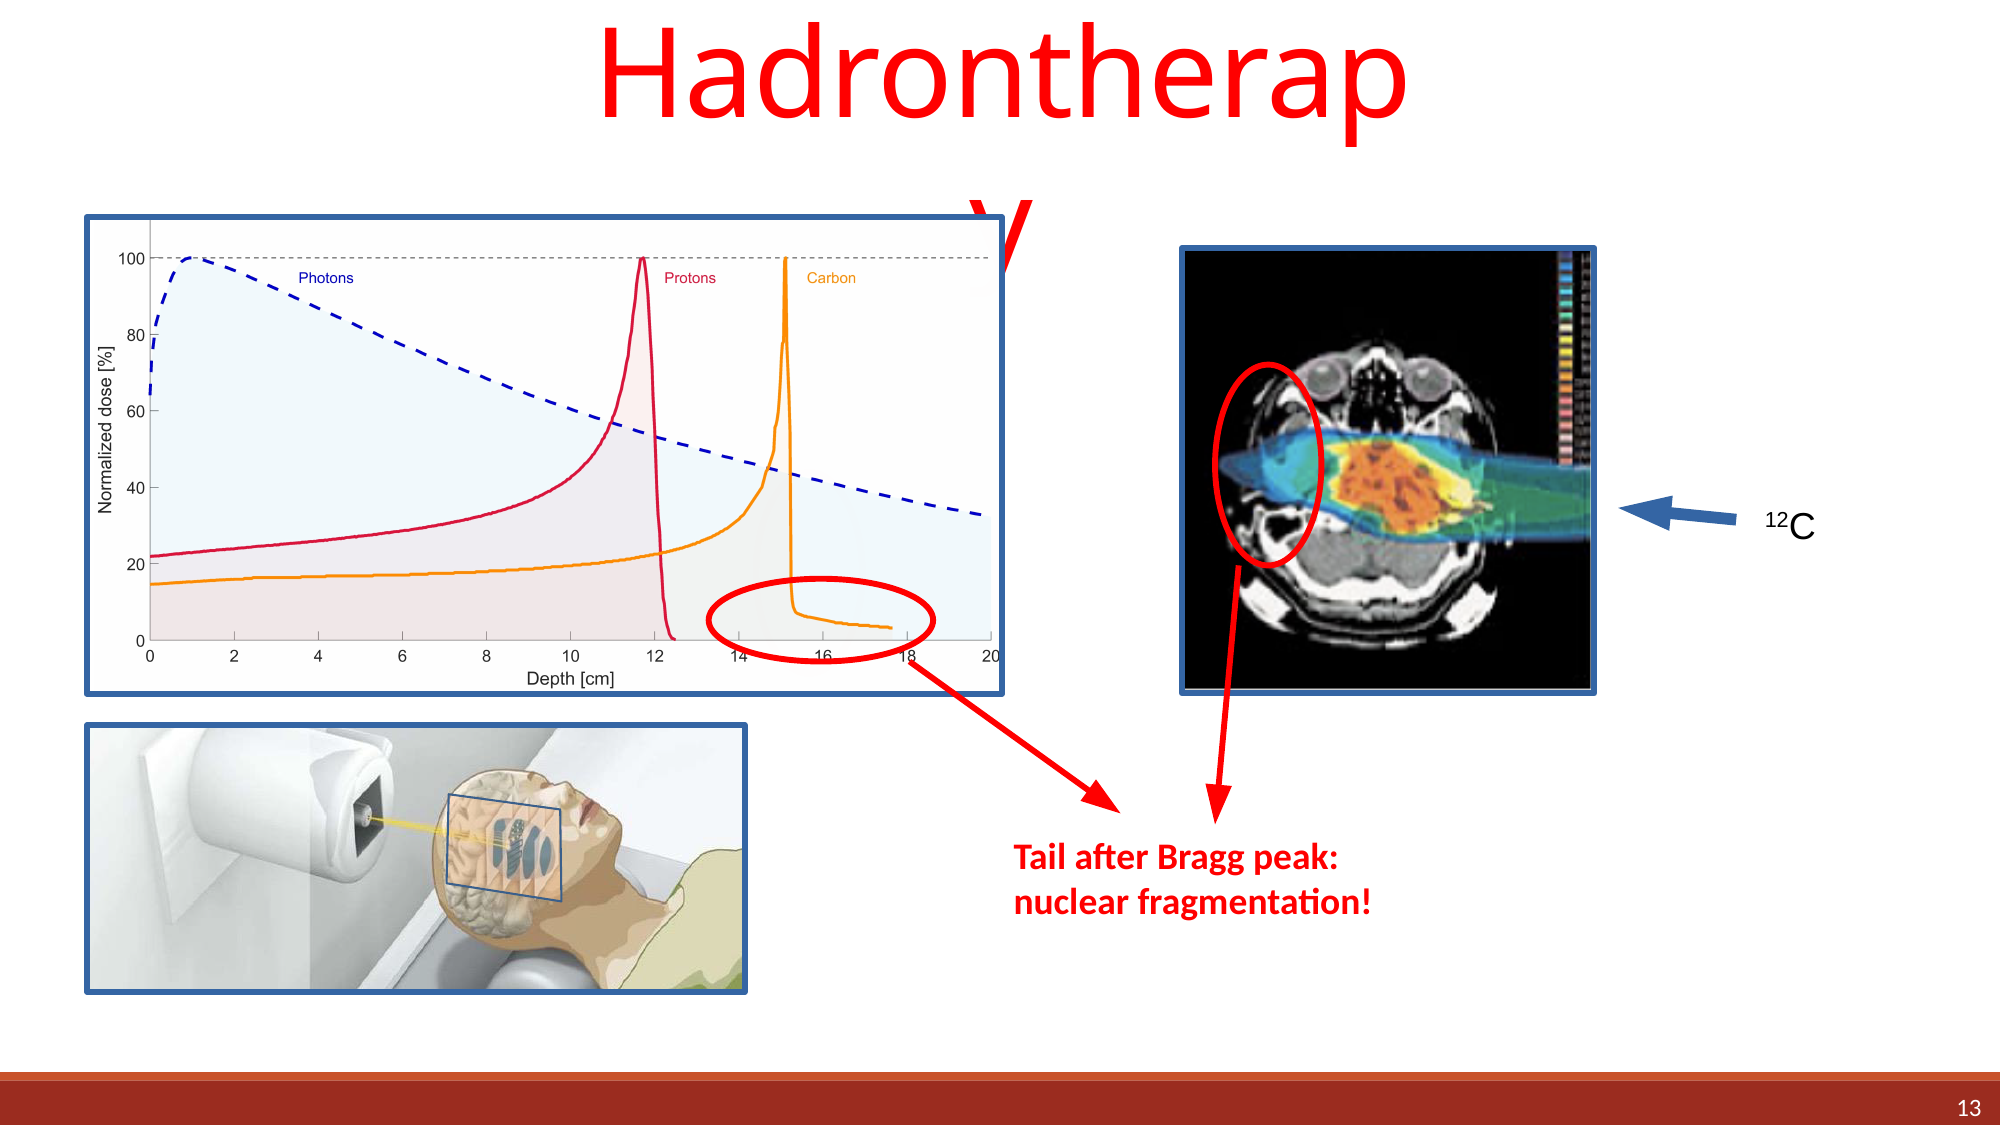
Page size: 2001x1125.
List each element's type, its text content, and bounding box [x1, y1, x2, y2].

text_box Tail after Bragg peak: nuclear fragmentation! [998, 824, 1999, 930]
picture [90, 728, 742, 989]
text_box Hadrontherapy [566, 0, 1434, 293]
picture [1185, 251, 1591, 690]
picture [94, 220, 999, 691]
text_box [446, 794, 562, 902]
text_box [0, 1072, 2000, 1125]
text_box 12C [1750, 498, 1831, 556]
text_box <numero> [1949, 1095, 1988, 1122]
